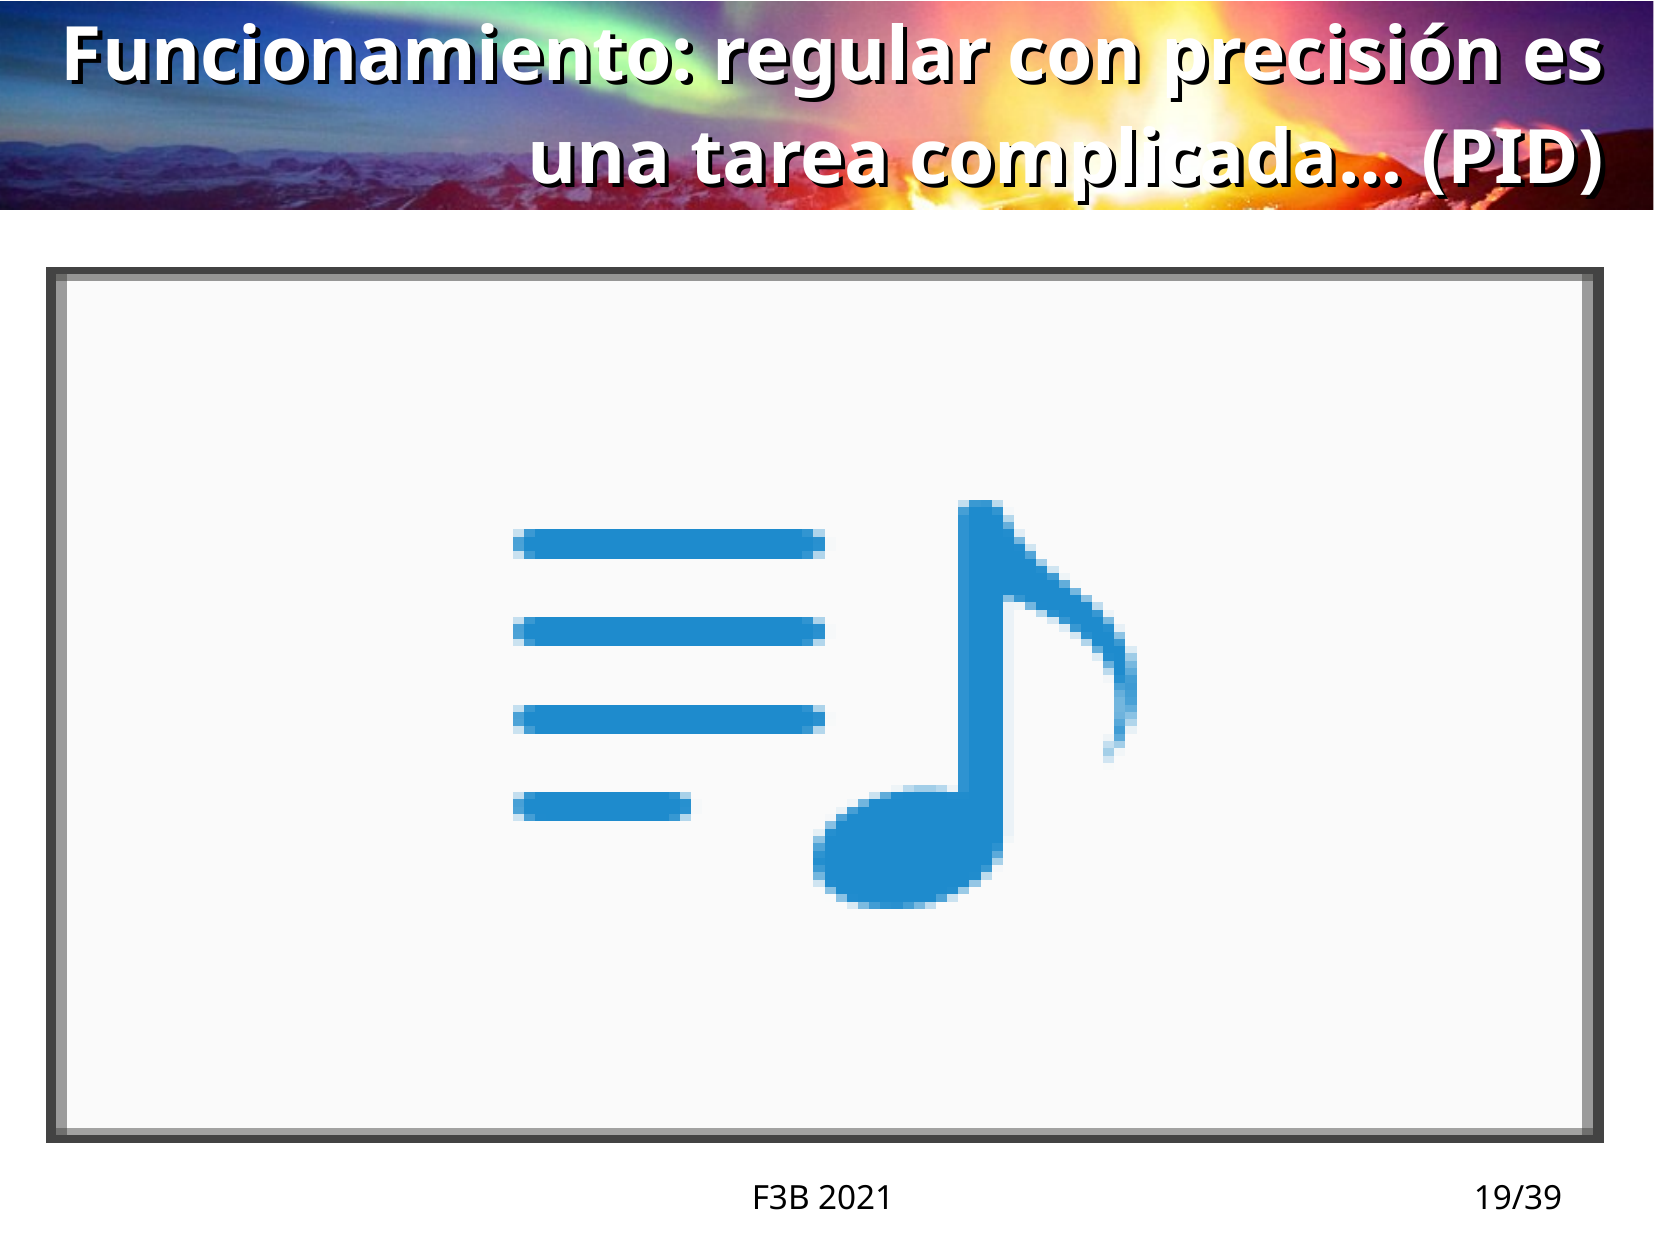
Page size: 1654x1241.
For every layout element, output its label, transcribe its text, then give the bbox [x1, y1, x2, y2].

text_box [45, 266, 1606, 1144]
title Funcionamiento: regular con precisión es una tarea complicada… (PID) [45, 11, 1606, 195]
picture [0, 1, 1654, 210]
